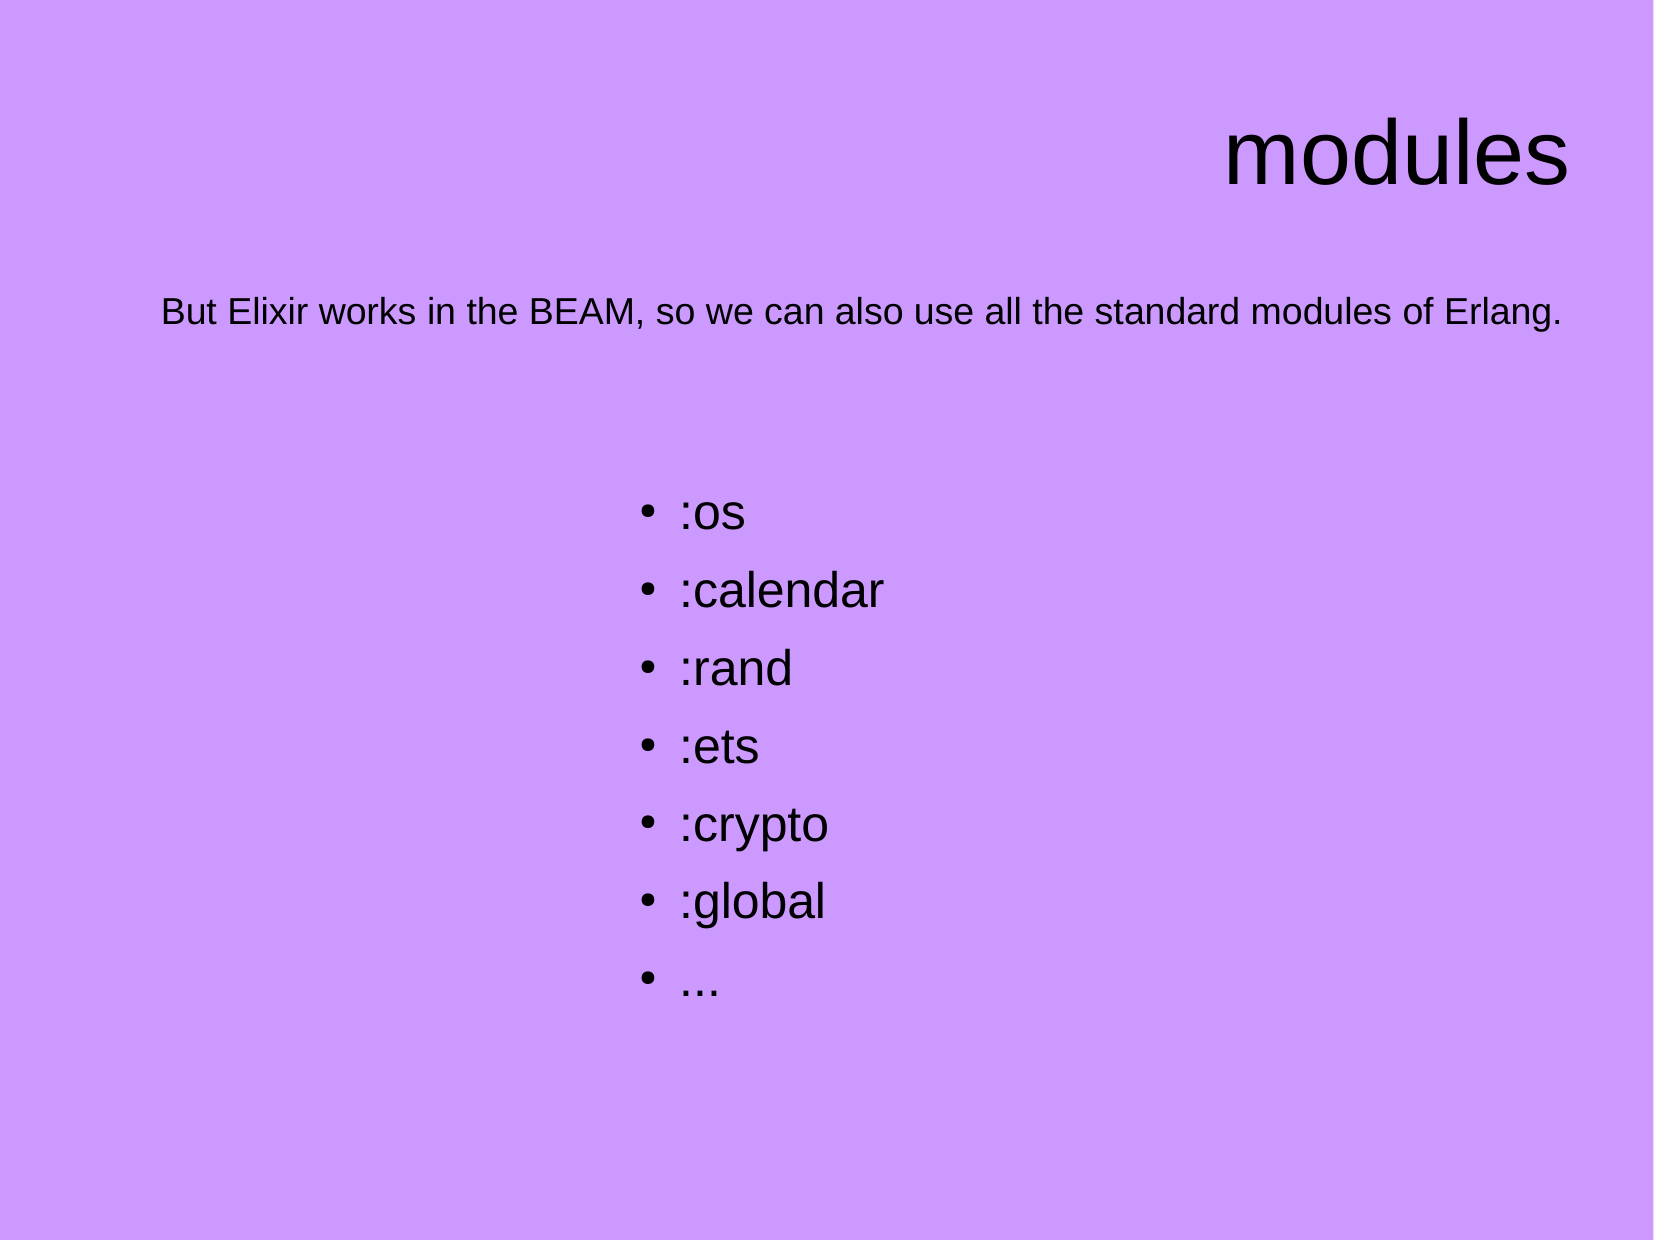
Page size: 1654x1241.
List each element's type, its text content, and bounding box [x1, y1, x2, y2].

list But Elixir works in the BEAM, so we can also use all the standard modules of Erlang. [82, 290, 1571, 634]
list :os :calendar :rand :ets :crypto :global ... [625, 484, 1300, 1009]
title modules [82, 49, 1571, 257]
